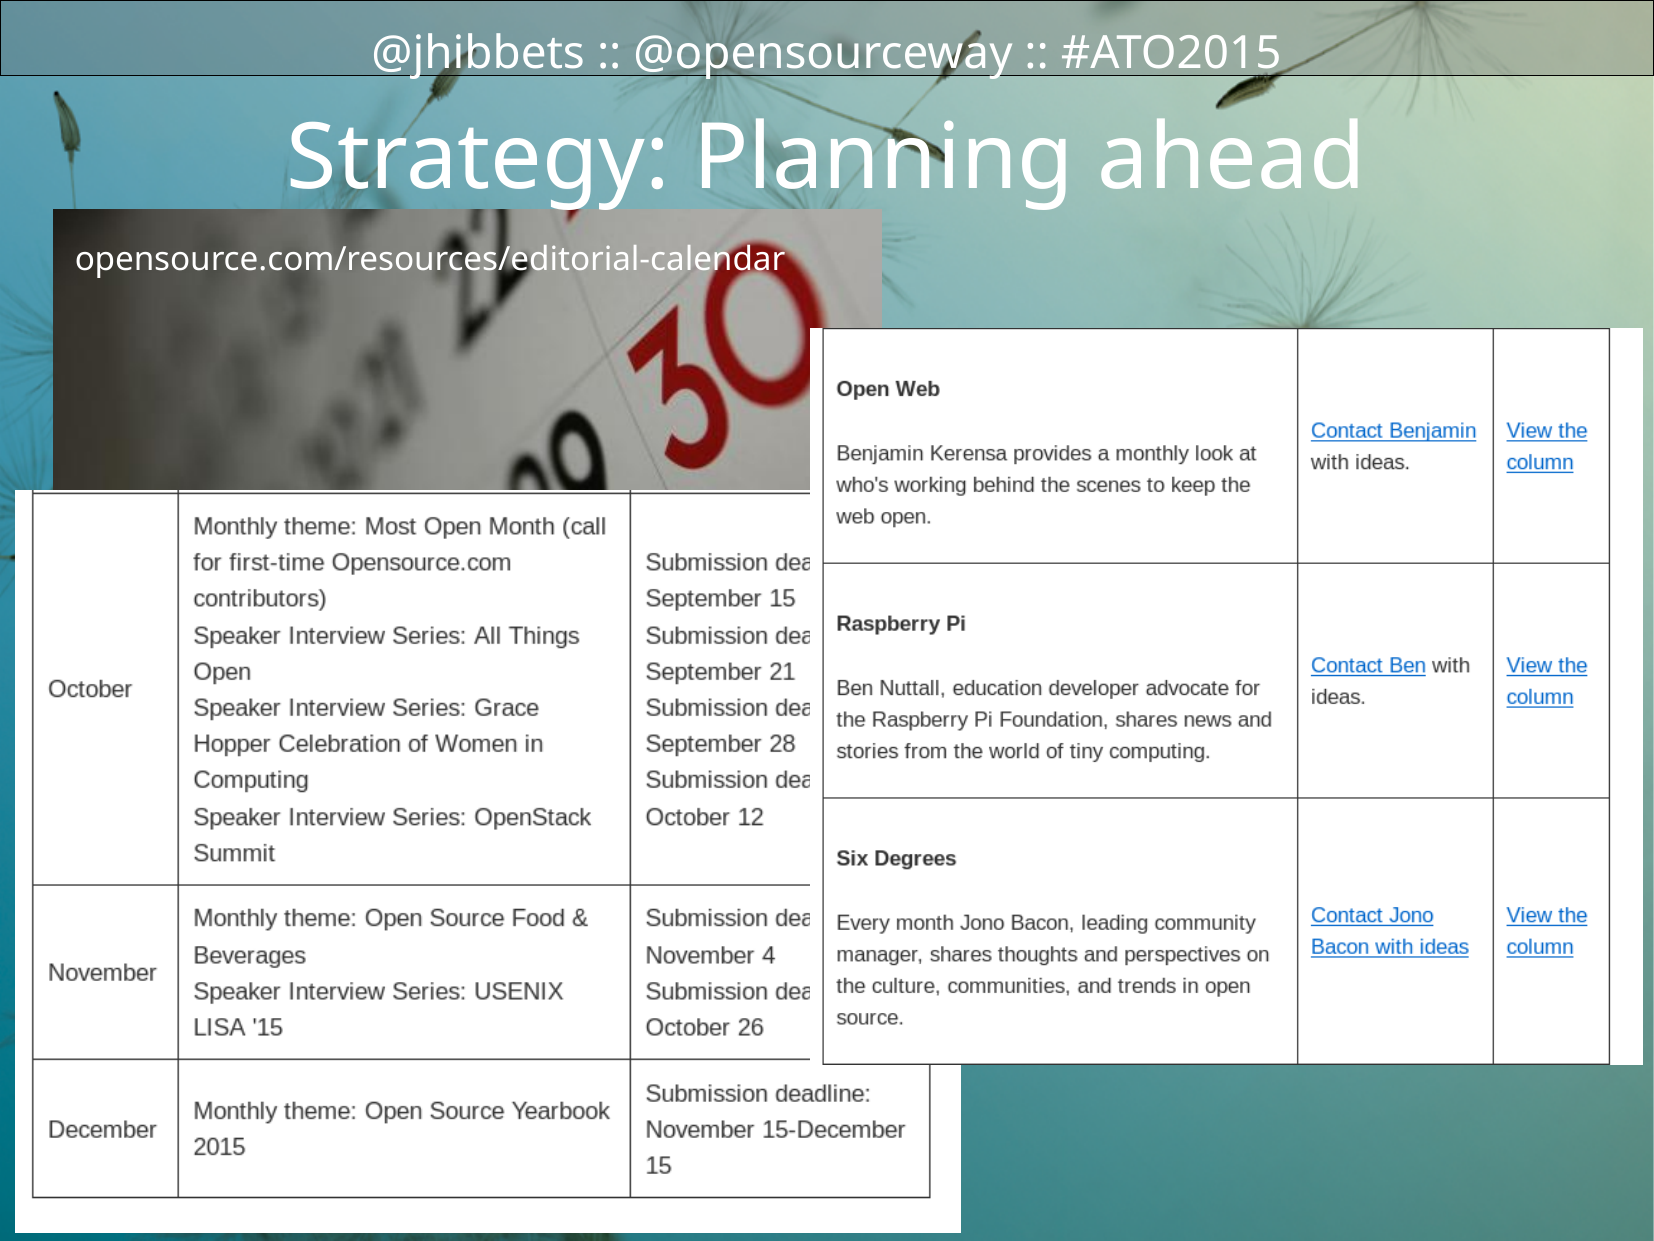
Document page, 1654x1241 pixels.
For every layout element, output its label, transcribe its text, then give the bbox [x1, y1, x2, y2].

text_box opensource.com/resources/editorial-calendar [60, 227, 884, 276]
picture [0, 76, 1654, 1241]
title Strategy: Planning ahead [82, 49, 1571, 257]
